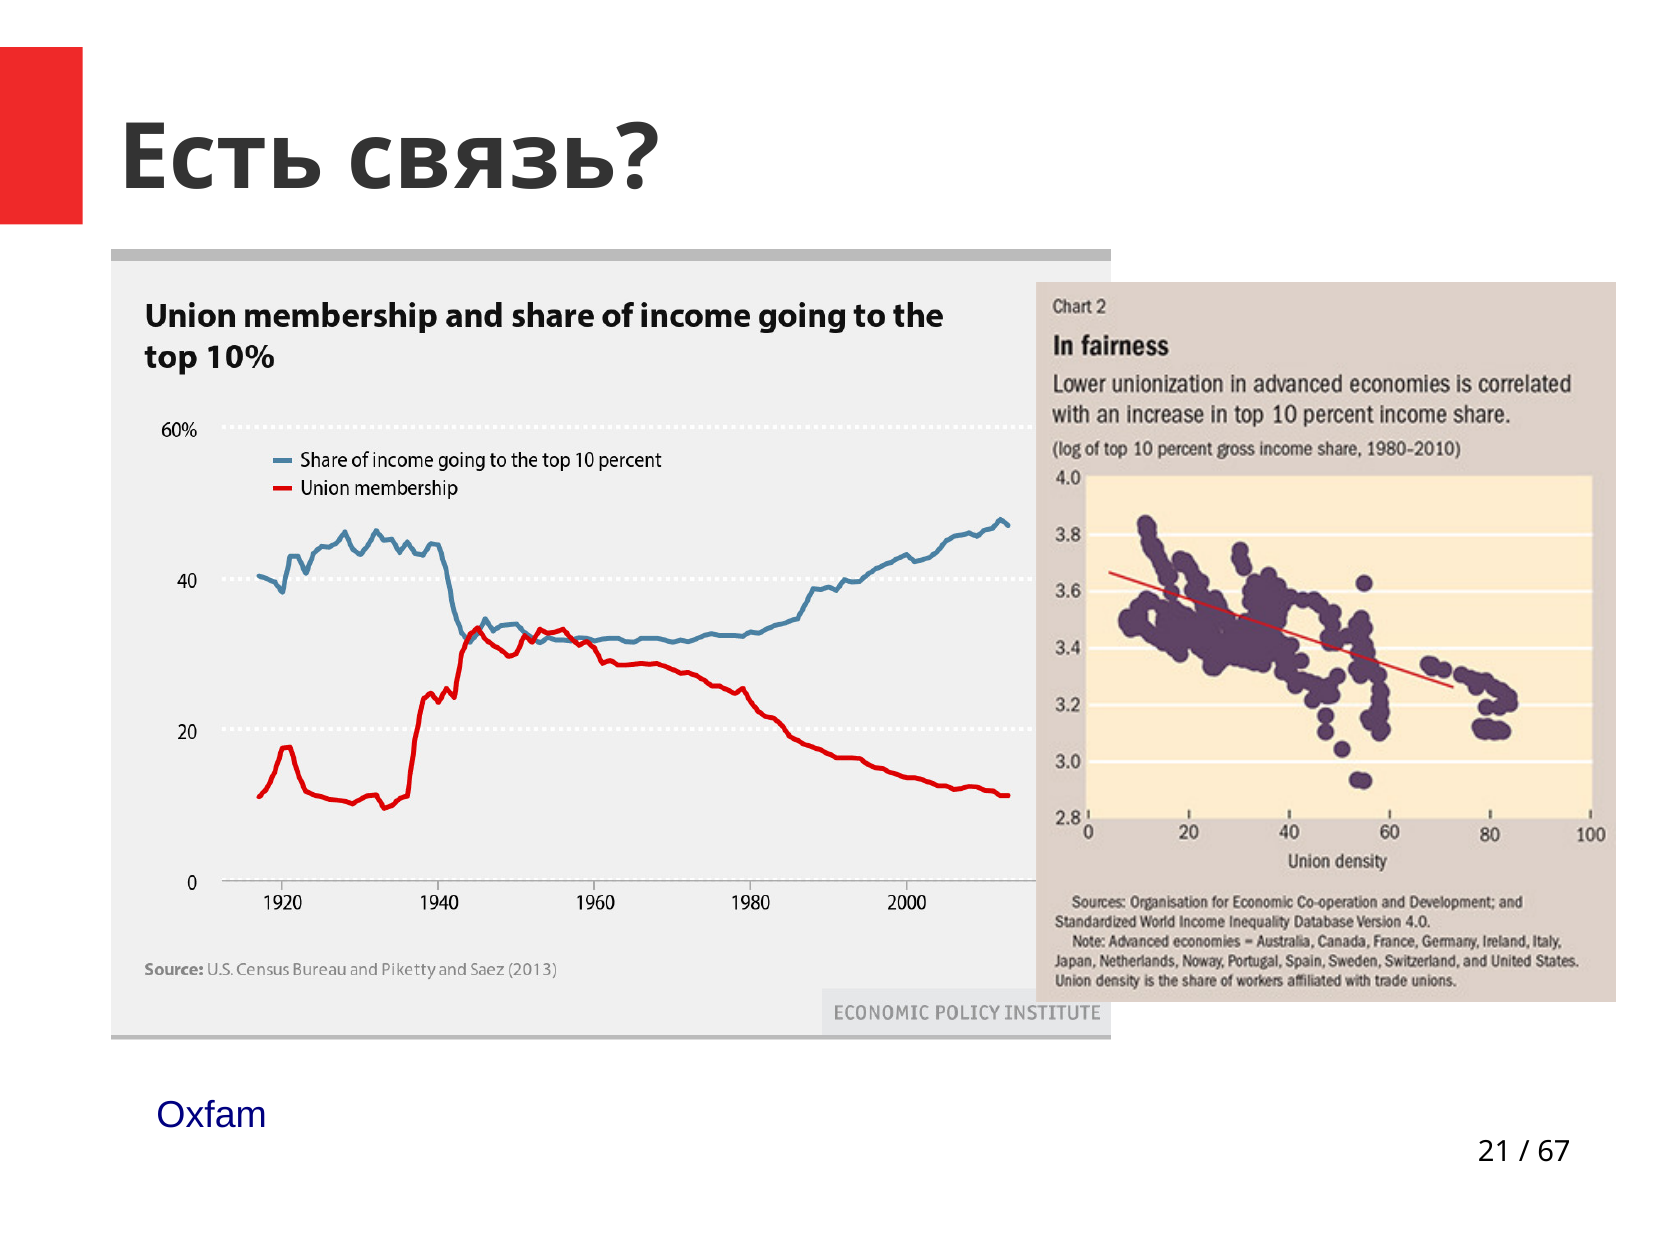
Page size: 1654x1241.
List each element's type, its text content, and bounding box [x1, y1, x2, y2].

title Есть связь? [118, 49, 1571, 257]
picture [111, 249, 1616, 1040]
text_box Oxfam [141, 1086, 638, 1158]
